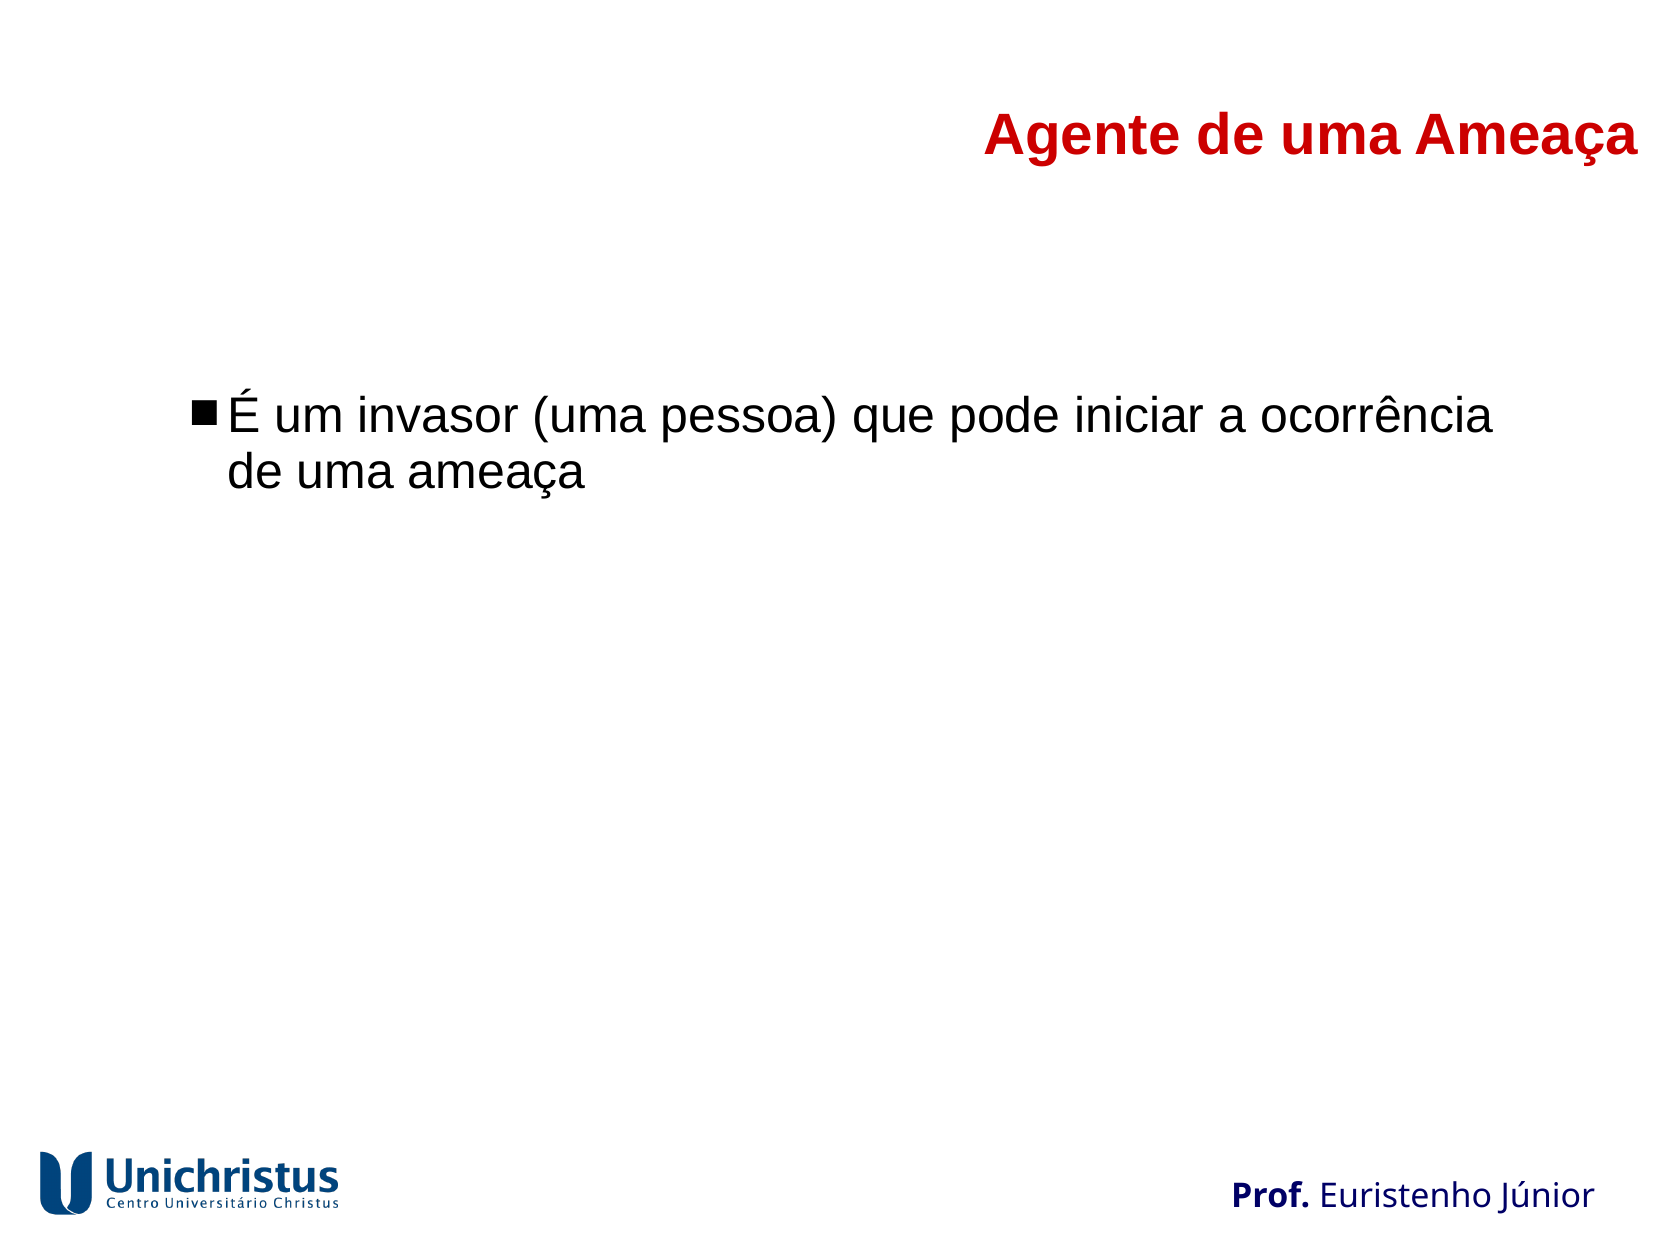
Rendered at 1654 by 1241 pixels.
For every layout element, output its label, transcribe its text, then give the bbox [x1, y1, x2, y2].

picture [35, 1148, 343, 1217]
text_box Agente de uma Ameaça [968, 94, 1654, 175]
text_box Prof. Euristenho Júnior [1216, 1163, 1654, 1224]
text_box É um invasor (uma pessoa) que pode iniciar a ocorrência de uma ameaça [177, 379, 1524, 506]
